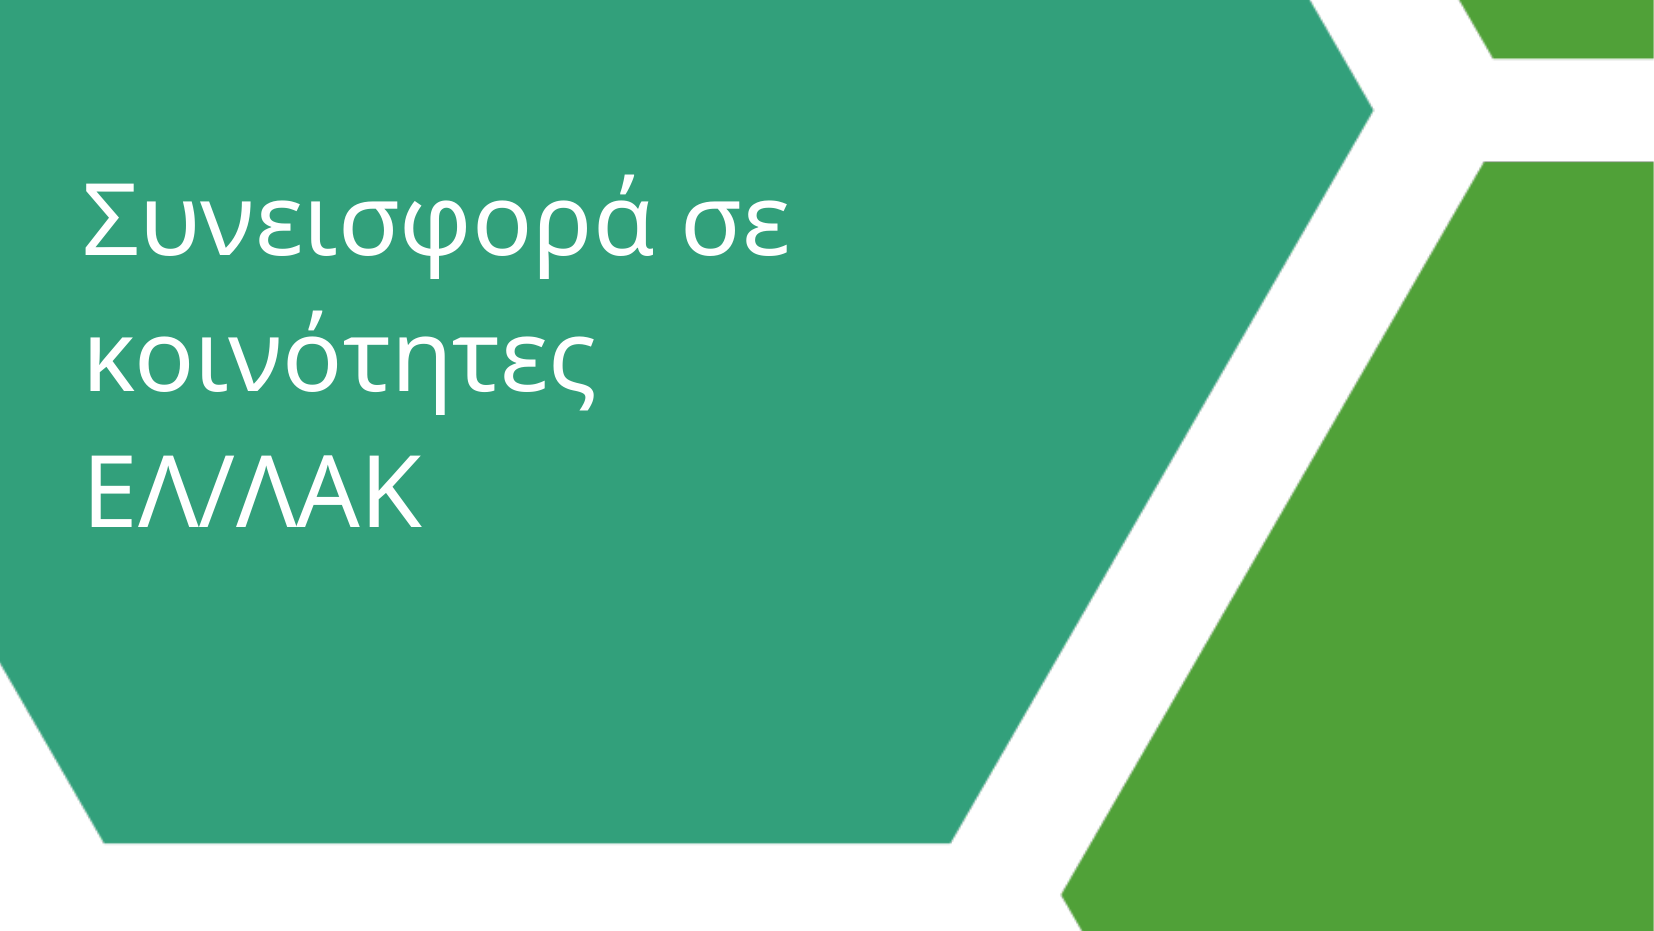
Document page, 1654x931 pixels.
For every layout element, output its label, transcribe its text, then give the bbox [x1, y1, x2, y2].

picture [0, 0, 1654, 931]
title Συνεισφορά σε κοινότητες ΕΛ/ΛΑΚ [82, 219, 1218, 486]
